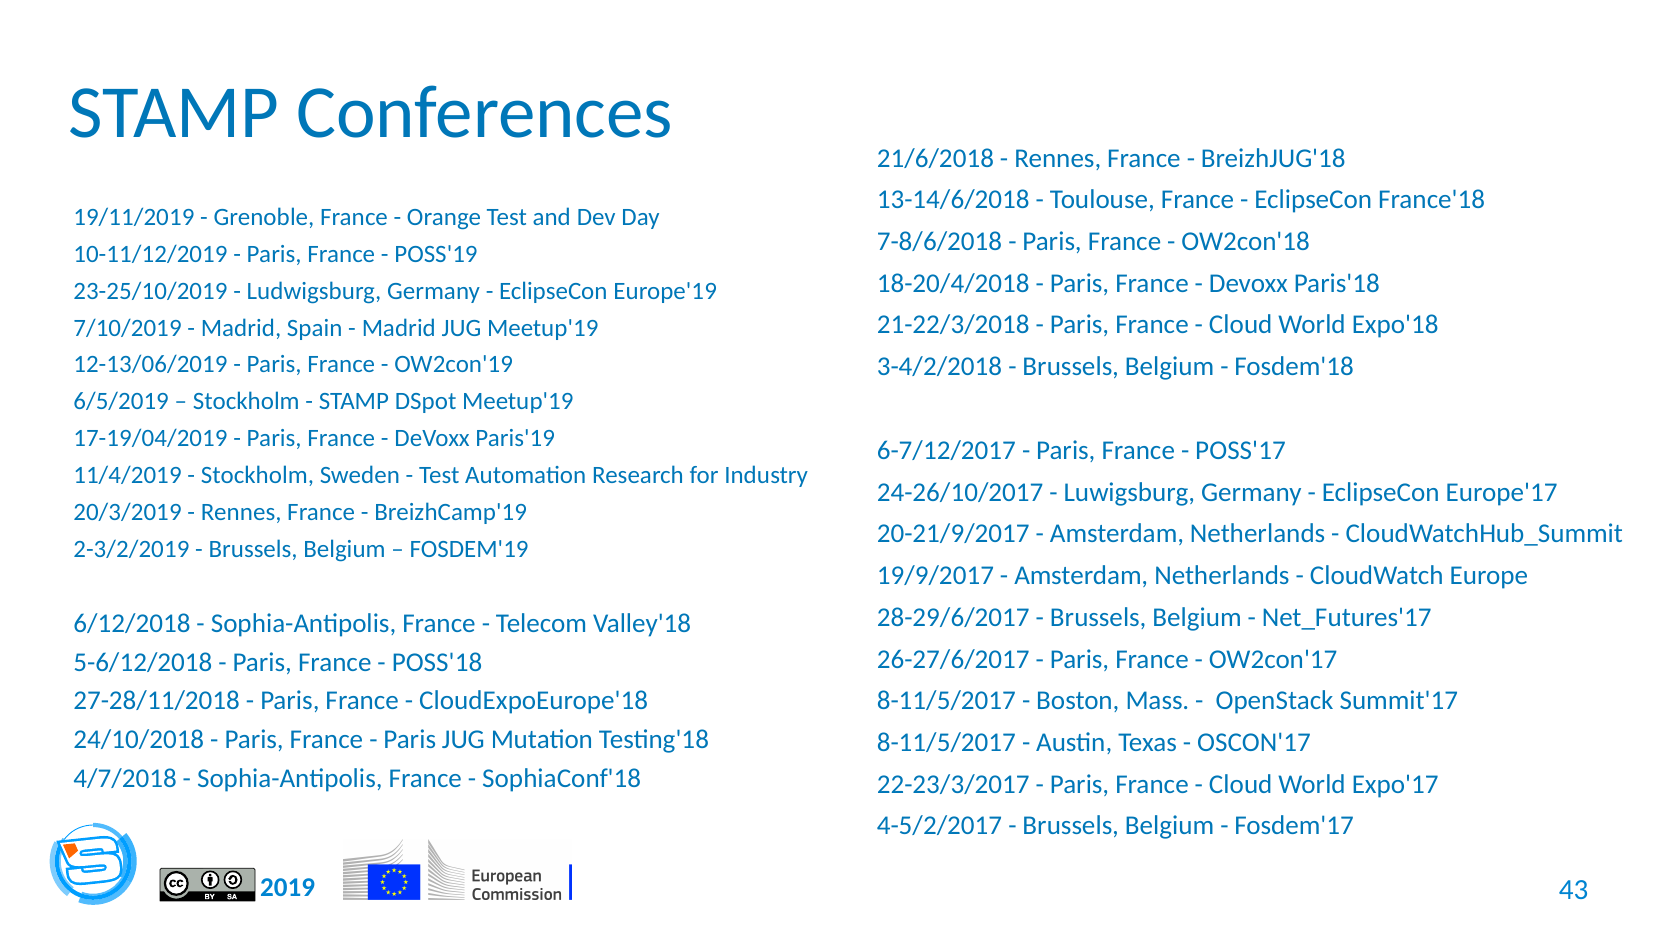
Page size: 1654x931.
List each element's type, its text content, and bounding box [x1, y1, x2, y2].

title STAMP Conferences [68, 81, 832, 157]
picture [343, 839, 572, 900]
text_box 19/11/2019 - Grenoble, France - Orange Test and Dev Day 10-11/12/2019 - Paris, France - POSS'19 23-25/10/2019 - Ludwigsburg, Germany - EclipseCon Europe'19 7/10/2019 - Madrid, Spain - Madrid JUG Meetup'19 12-13/06/2019 - Paris, France - OW2con'19 6/5/2019 – Stockholm - STAMP DSpot Meetup'19 17-19/04/2019 - Paris, France - DeVoxx Paris'19 11/4/2019 - Stockholm, Sweden - Test Automation Research for Industry 20/3/2019 - Rennes, France - BreizhCamp'19 2-3/2/2019 - Brussels, Belgium – FOSDEM'19 6/12/2018 - Sophia-Antipolis, France - Telecom Valley'18 5-6/12/2018 - Paris, France - POSS'18 27-28/11/2018 - Paris, France - CloudExpoEurope'18 24/10/2018 - Paris, France - Paris JUG Mutation Testing'18 4/7/2018 - Sophia-Antipolis, France - SophiaConf'18 [64, 199, 845, 802]
text_box 21/6/2018 - Rennes, France - BreizhJUG'18 13-14/6/2018 - Toulouse, France - EclipseCon France'18 7-8/6/2018 - Paris, France - OW2con'18 18-20/4/2018 - Paris, France - Devoxx Paris'18 21-22/3/2018 - Paris, France - Cloud World Expo'18 3-4/2/2018 - Brussels, Belgium - Fosdem'18 6-7/12/2017 - Paris, France - POSS'17 24-26/10/2017 - Luwigsburg, Germany - EclipseCon Europe'17 20-21/9/2017 - Amsterdam, Netherlands - CloudWatchHub_Summit 19/9/2017 - Amsterdam, Netherlands - CloudWatch Europe 28-29/6/2017 - Brussels, Belgium - Net_Futures'17 26-27/6/2017 - Paris, France - OW2con'17 8-11/5/2017 - Boston, Mass. - OpenStack Summit'17 8-11/5/2017 - Austin, Texas - OSCON'17 22-23/3/2017 - Paris, France - Cloud World Expo'17 4-5/2/2017 - Brussels, Belgium - Fosdem'17 [832, 57, 1654, 890]
